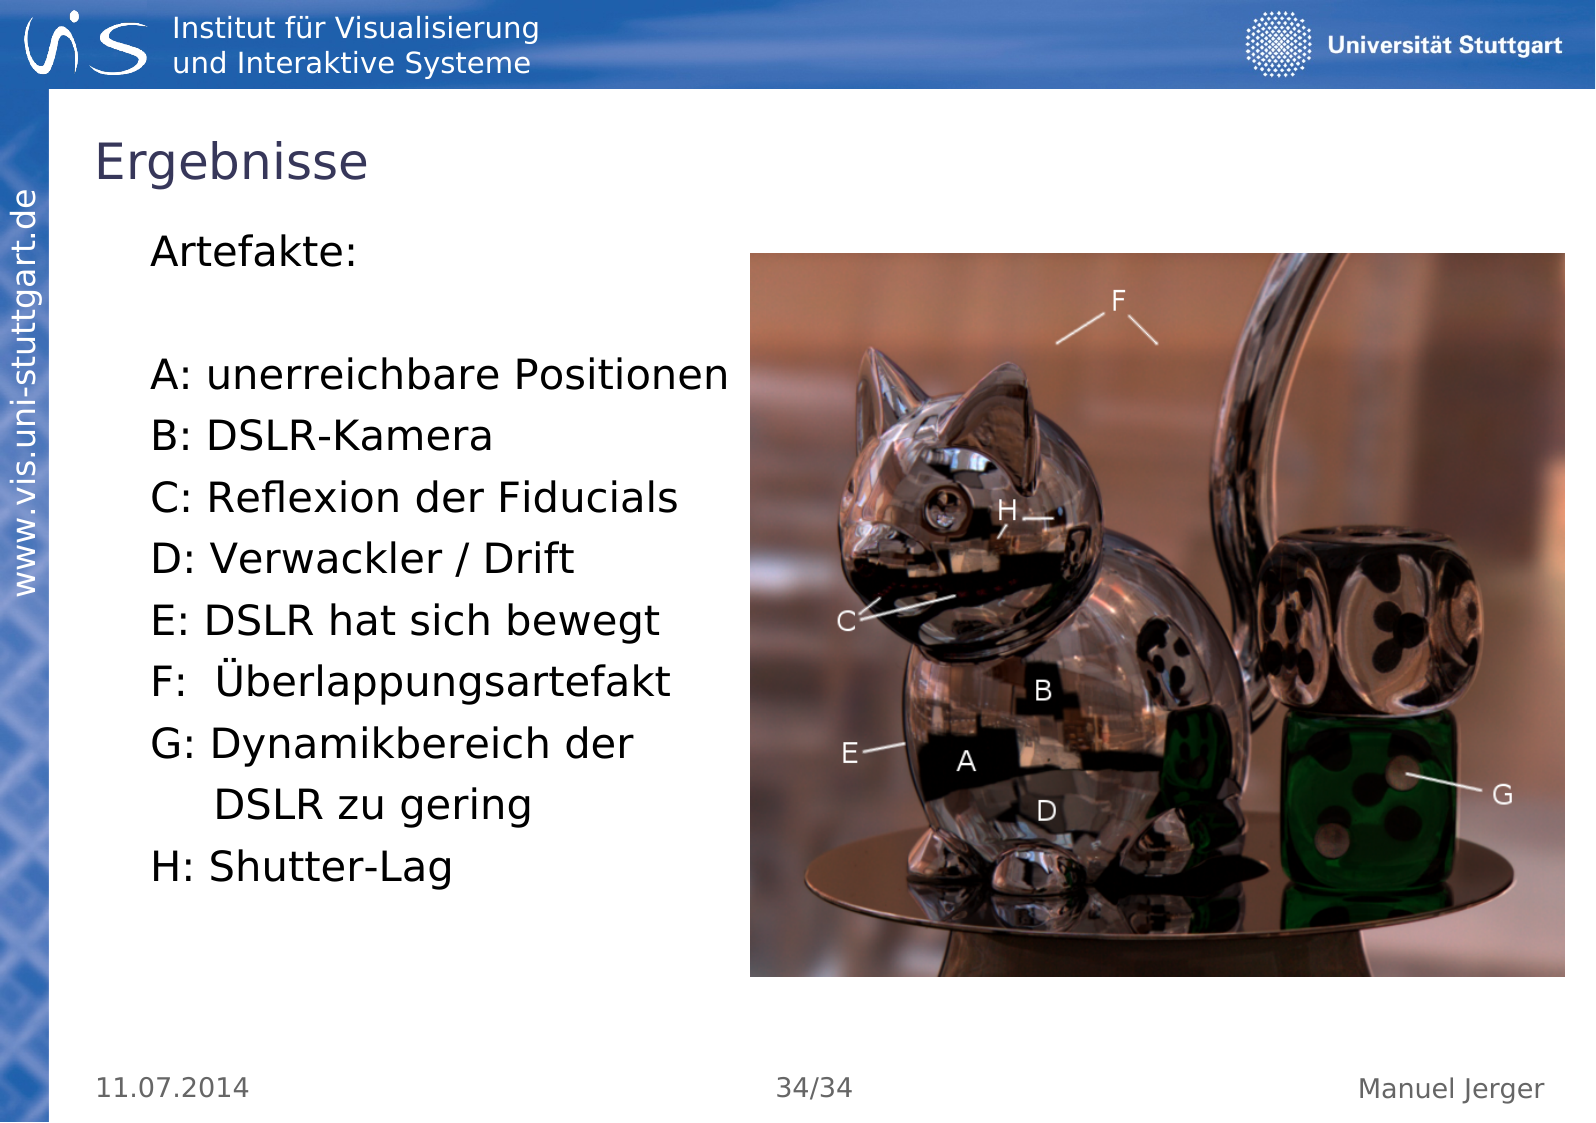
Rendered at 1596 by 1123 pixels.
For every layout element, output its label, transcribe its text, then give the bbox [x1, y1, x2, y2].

list Artefakte: A: unerreichbare Positionen B: DSLR-Kamera C: Reflexion der Fiducials D: Verwackler / Drift E: DSLR hat sich bewegt F: Überlappungsartefakt G: Dynamikbereich der DSLR zu gering H: Shutter-Lag [94, 224, 1548, 1052]
picture [750, 253, 1565, 977]
picture [24, 0, 1596, 89]
title Ergebnisse [94, 117, 1534, 201]
picture [0, 0, 49, 1122]
